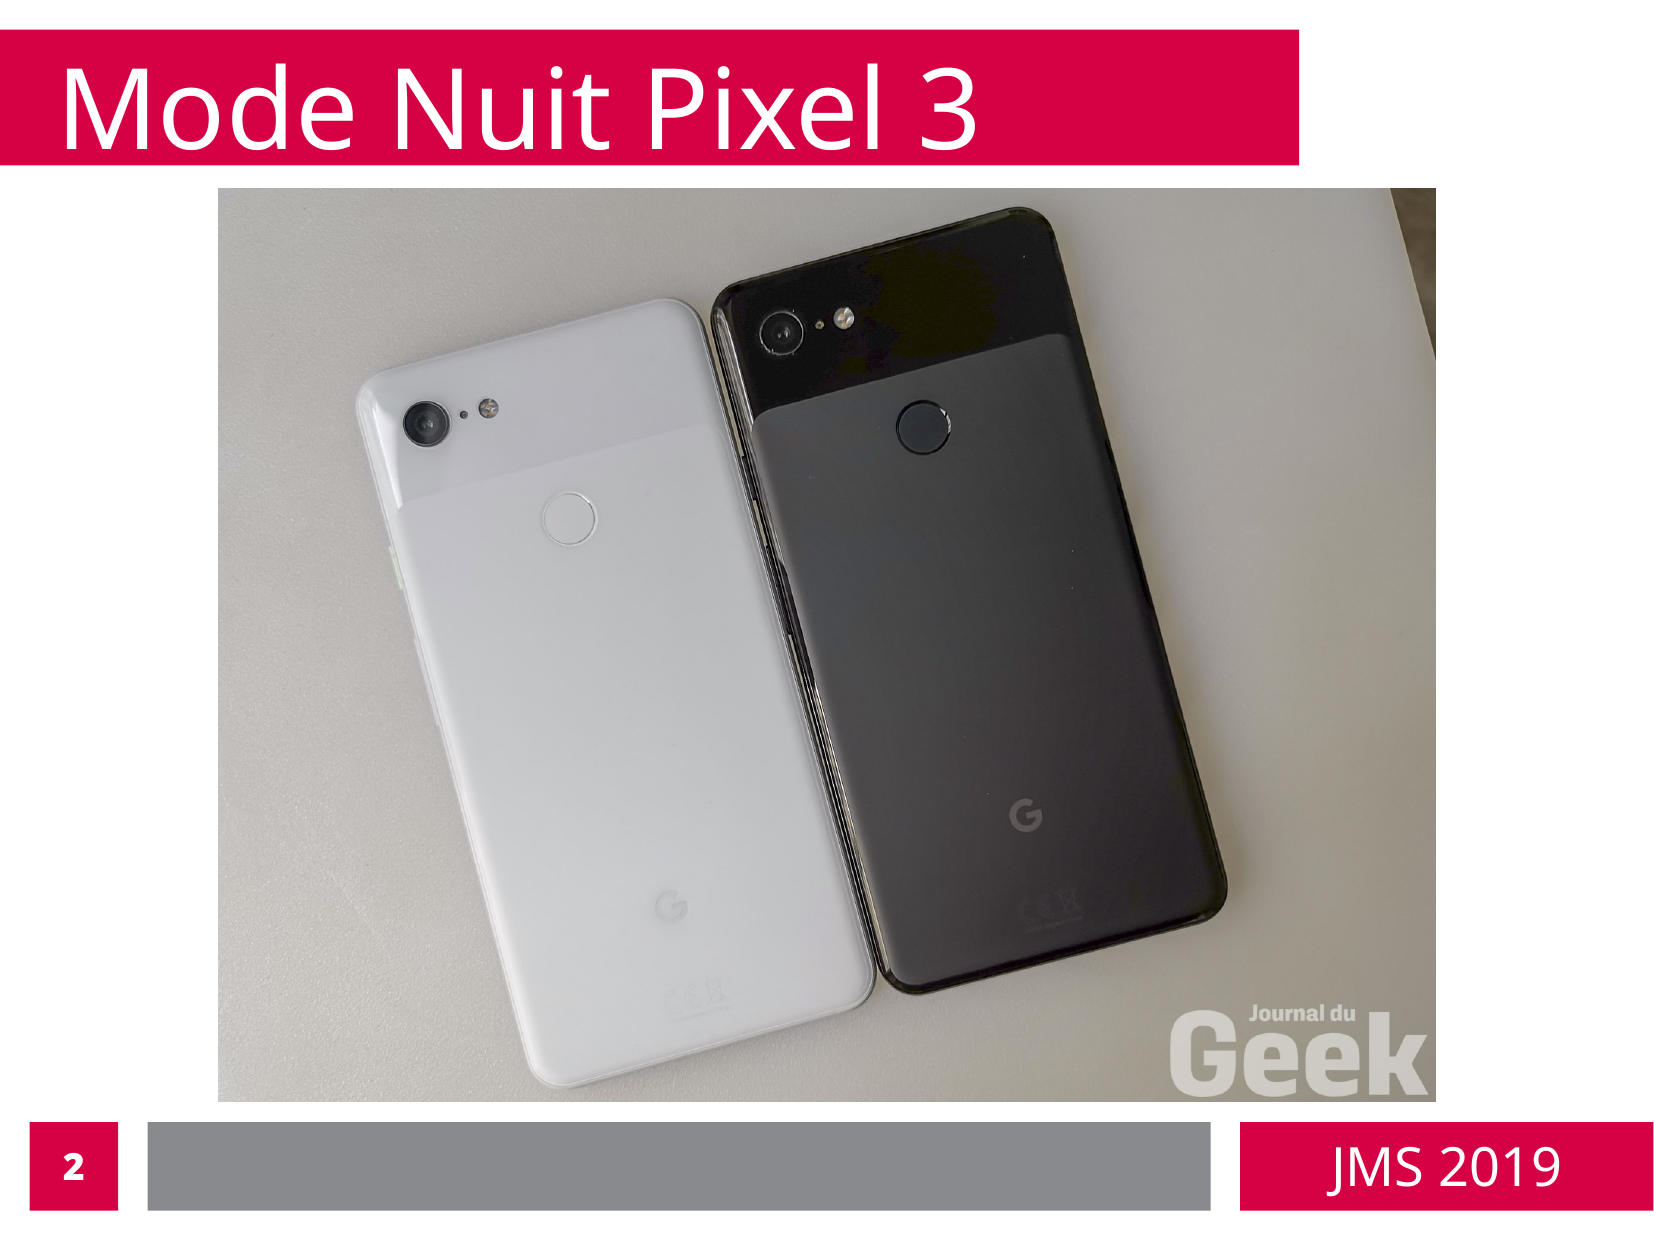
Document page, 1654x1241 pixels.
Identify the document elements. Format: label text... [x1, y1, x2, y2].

picture [218, 188, 1436, 1102]
title Mode Nuit Pixel 3 [0, 29, 1229, 178]
